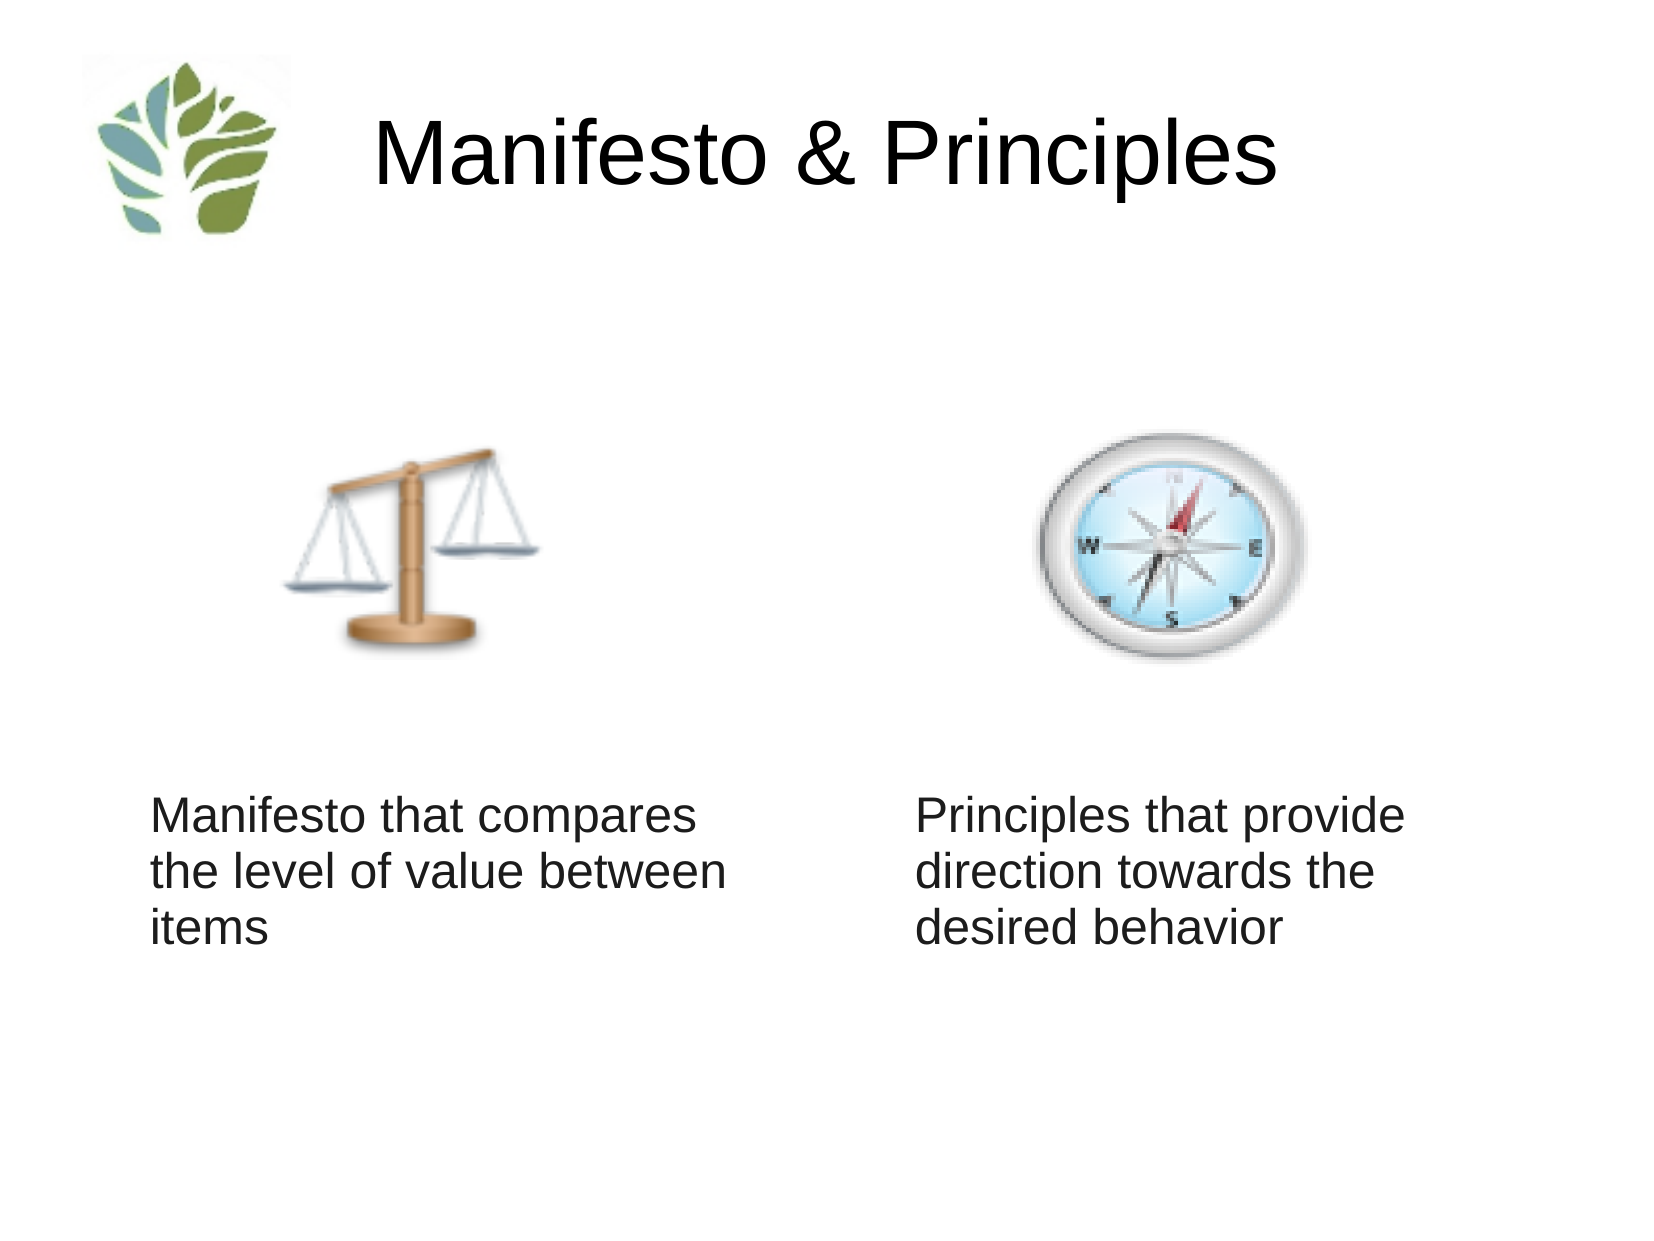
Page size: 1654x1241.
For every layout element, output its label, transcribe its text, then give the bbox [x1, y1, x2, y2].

text_box Principles that provide direction towards the desired behavior [900, 780, 1546, 976]
picture [270, 435, 556, 661]
title Manifesto & Principles [291, 49, 1571, 257]
picture [1020, 419, 1321, 676]
picture [82, 49, 291, 258]
text_box Manifesto that compares the level of value between items [135, 780, 781, 976]
